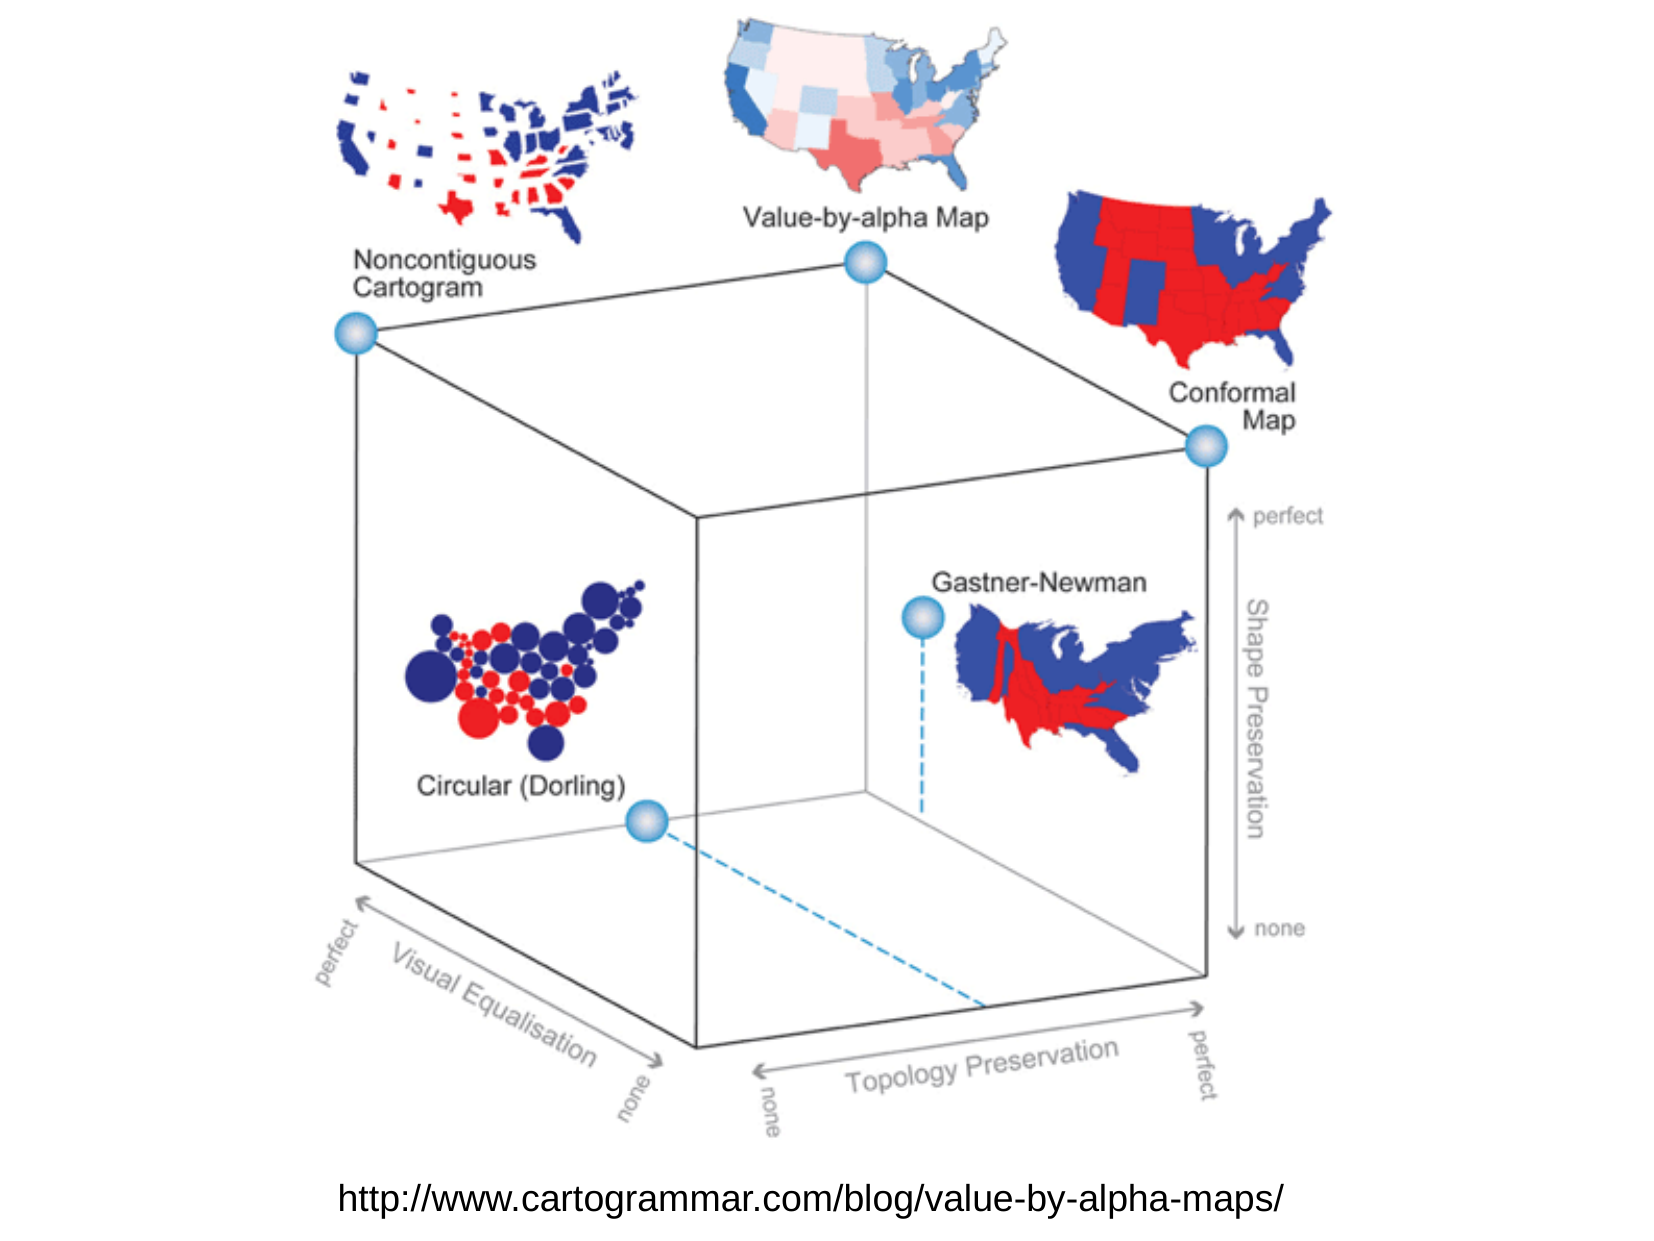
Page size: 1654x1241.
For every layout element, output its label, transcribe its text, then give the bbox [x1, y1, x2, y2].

text_box http://www.cartogrammar.com/blog/value-by-alpha-maps/ [322, 1170, 1306, 1227]
picture [308, 15, 1351, 1141]
